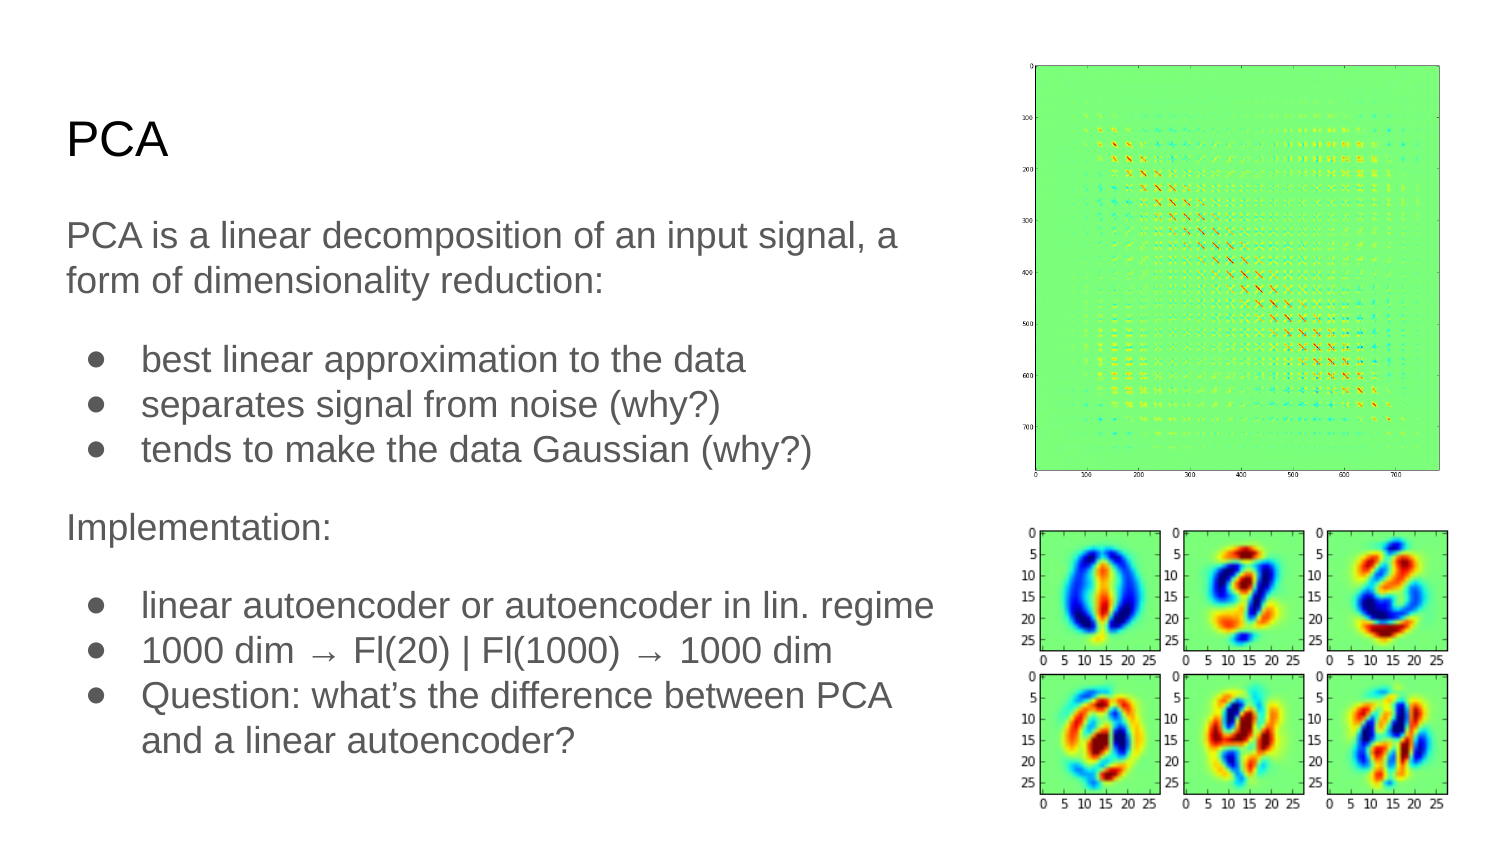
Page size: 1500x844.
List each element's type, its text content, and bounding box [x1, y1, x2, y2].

picture [1021, 56, 1447, 484]
picture [1016, 523, 1452, 810]
title PCA [51, 91, 512, 196]
list PCA is a linear decomposition of an input signal, a form of dimensionality reduction: best linear approximation to the data separates signal from noise (why?) tends to make the data Gaussian (why?) Implementation: linear autoencoder or autoencoder in lin. regime 1000 dim → Fl(20) | Fl(1000) → 1000 dim Question: what’s the difference between PCA and a linear autoencoder? [51, 196, 964, 844]
